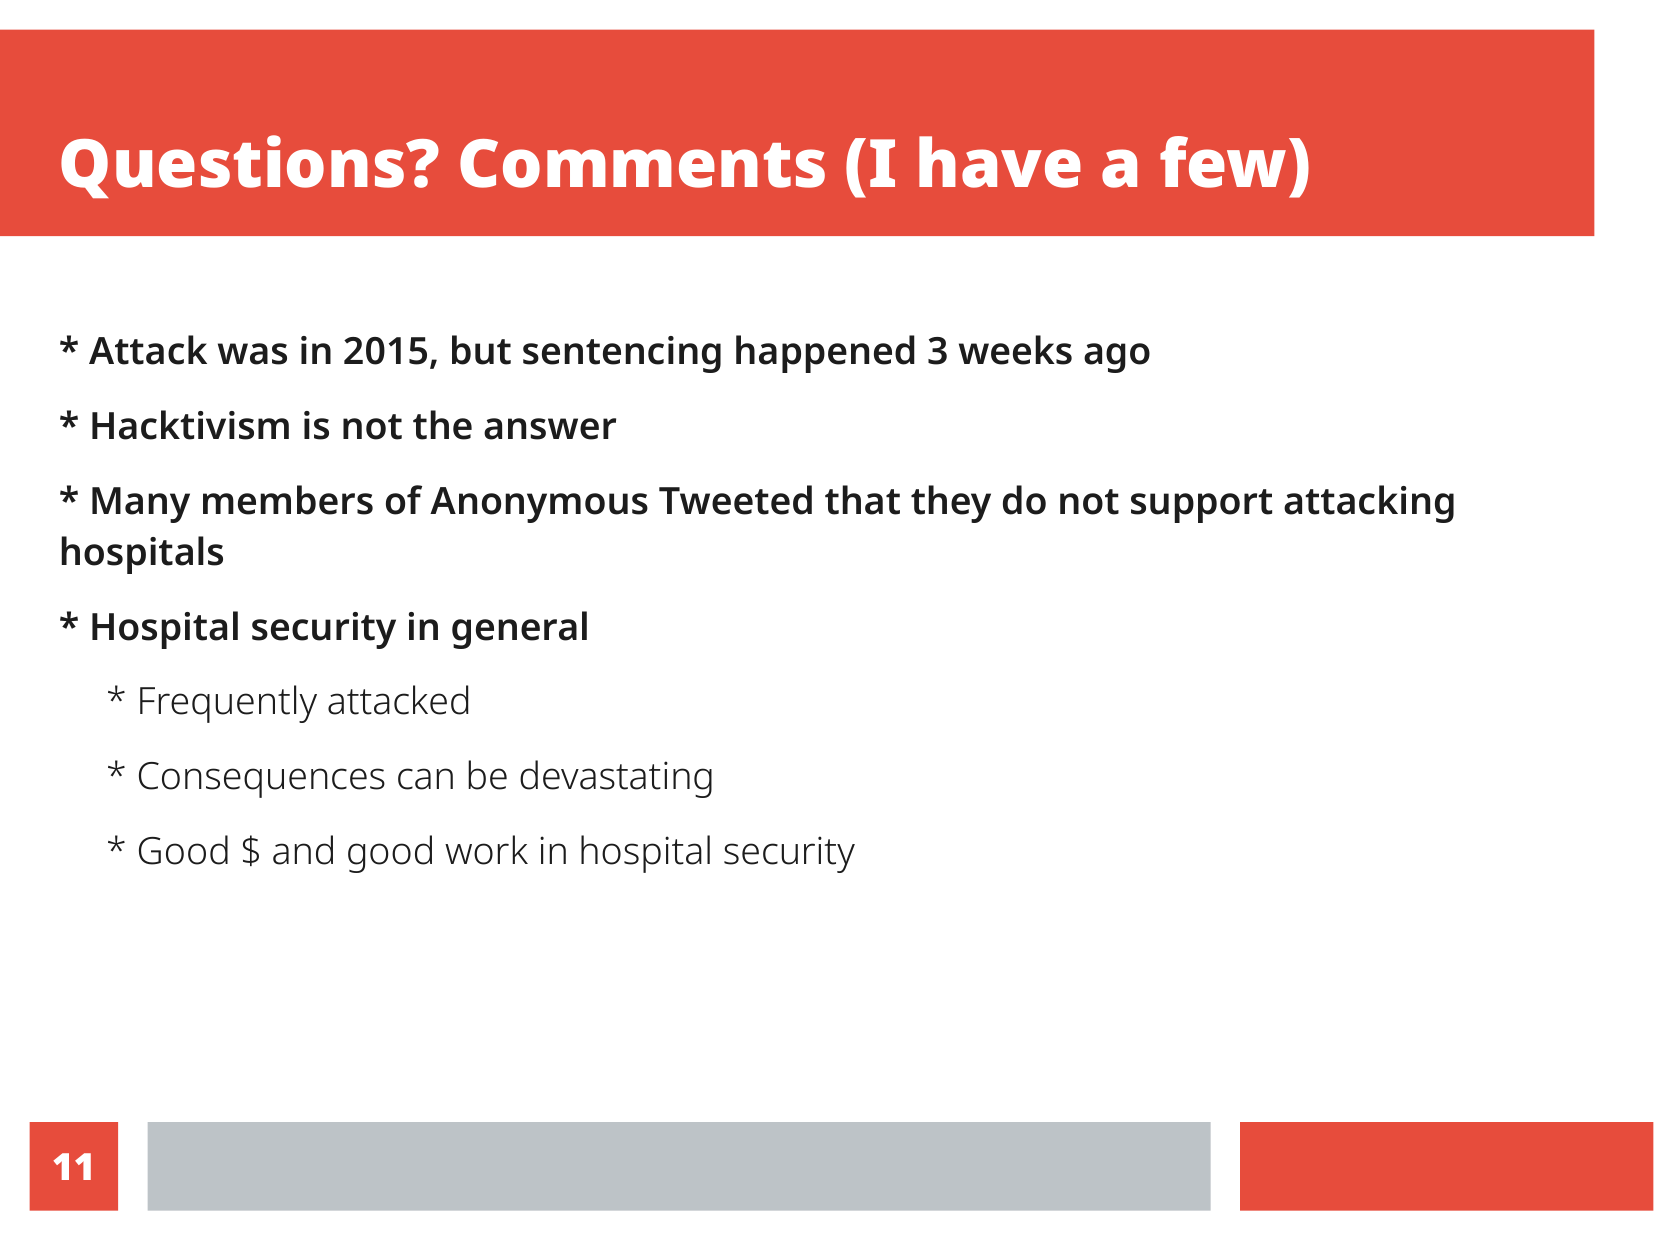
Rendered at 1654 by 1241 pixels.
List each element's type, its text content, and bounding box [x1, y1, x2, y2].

list * Attack was in 2015, but sentencing happened 3 weeks ago * Hacktivism is not the answer * Many members of Anonymous Tweeted that they do not support attacking hospitals * Hospital security in general * Frequently attacked * Consequences can be devastating * Good $ and good work in hospital security [59, 324, 1565, 1093]
title Questions? Comments (I have a few) [59, 59, 1595, 207]
